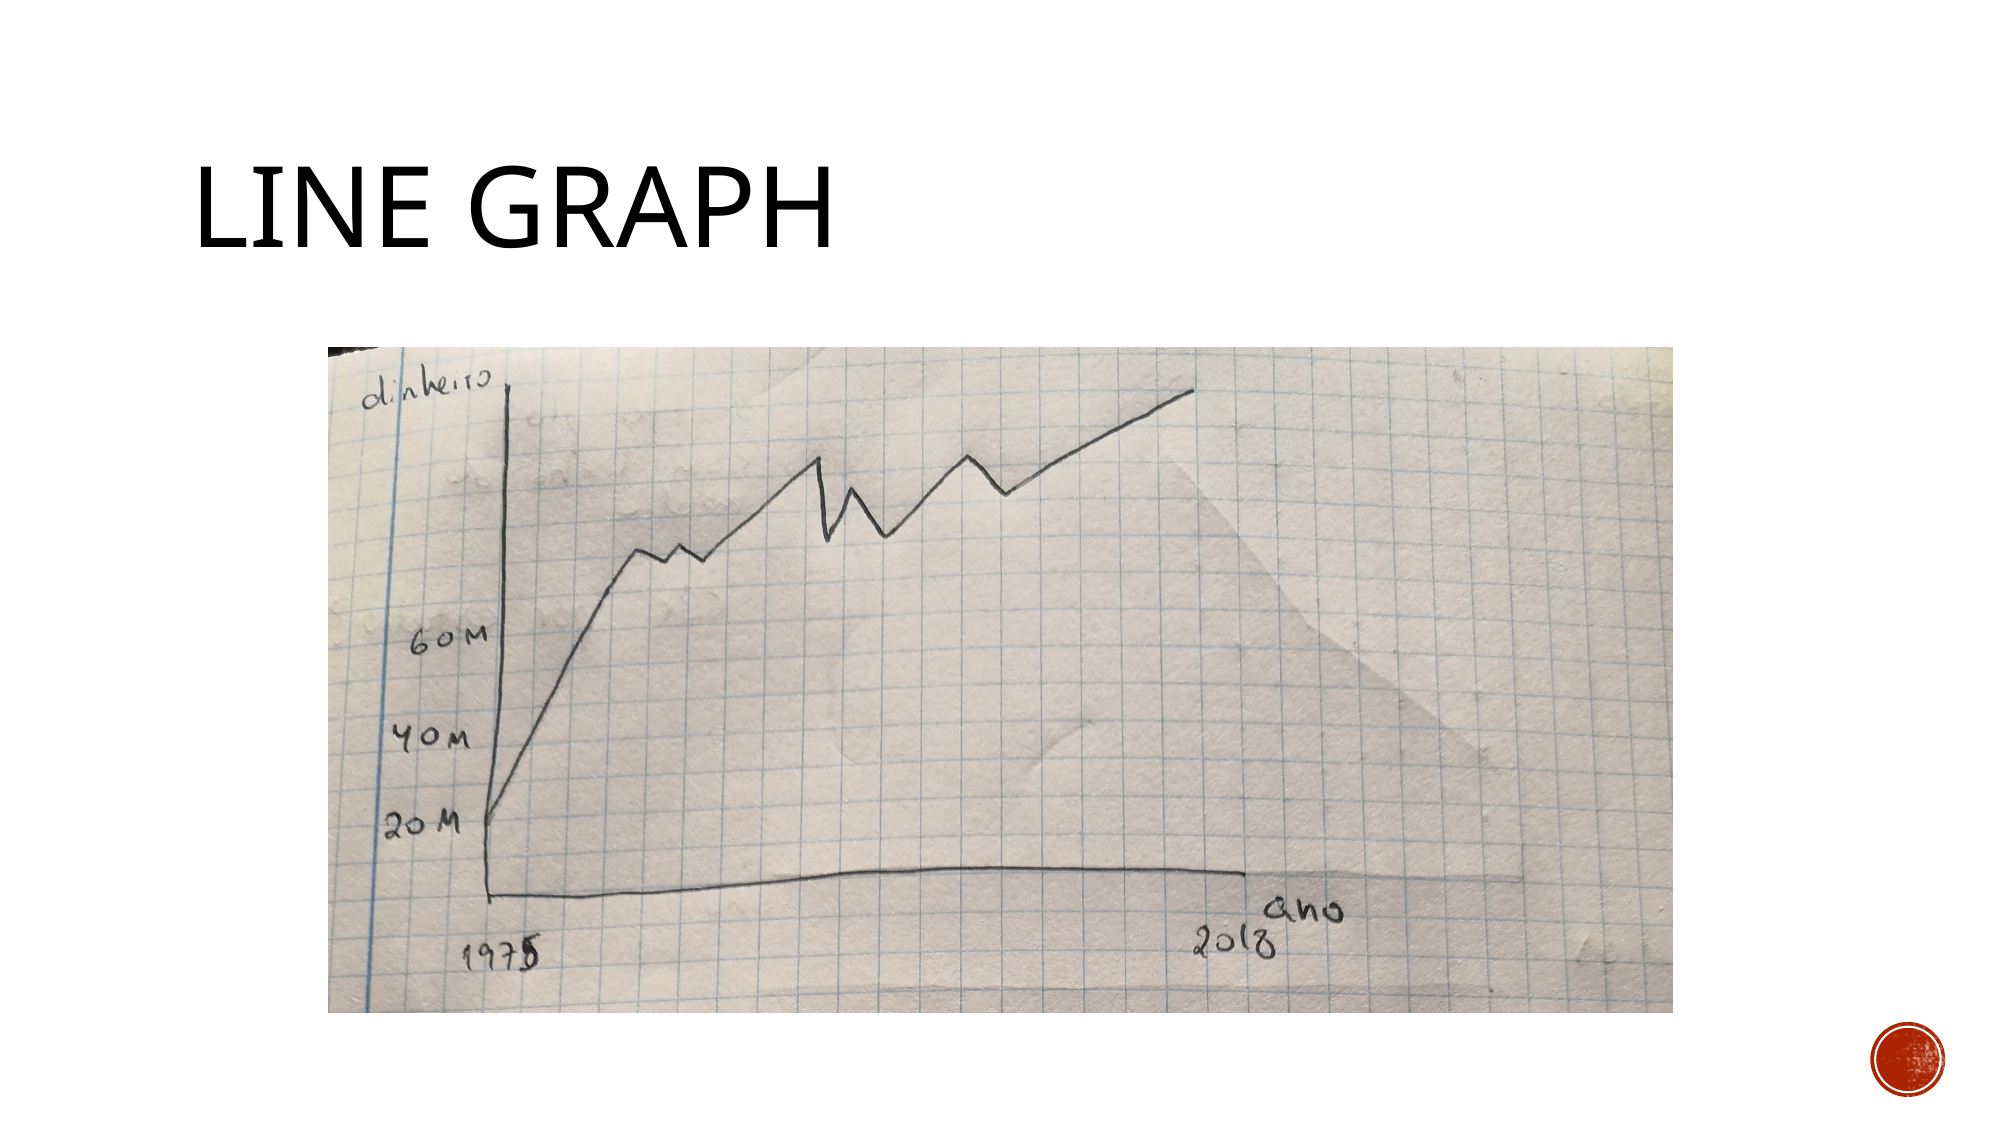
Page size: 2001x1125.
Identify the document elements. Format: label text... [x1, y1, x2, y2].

picture [328, 347, 1673, 1013]
title Line graph [175, 79, 1826, 344]
